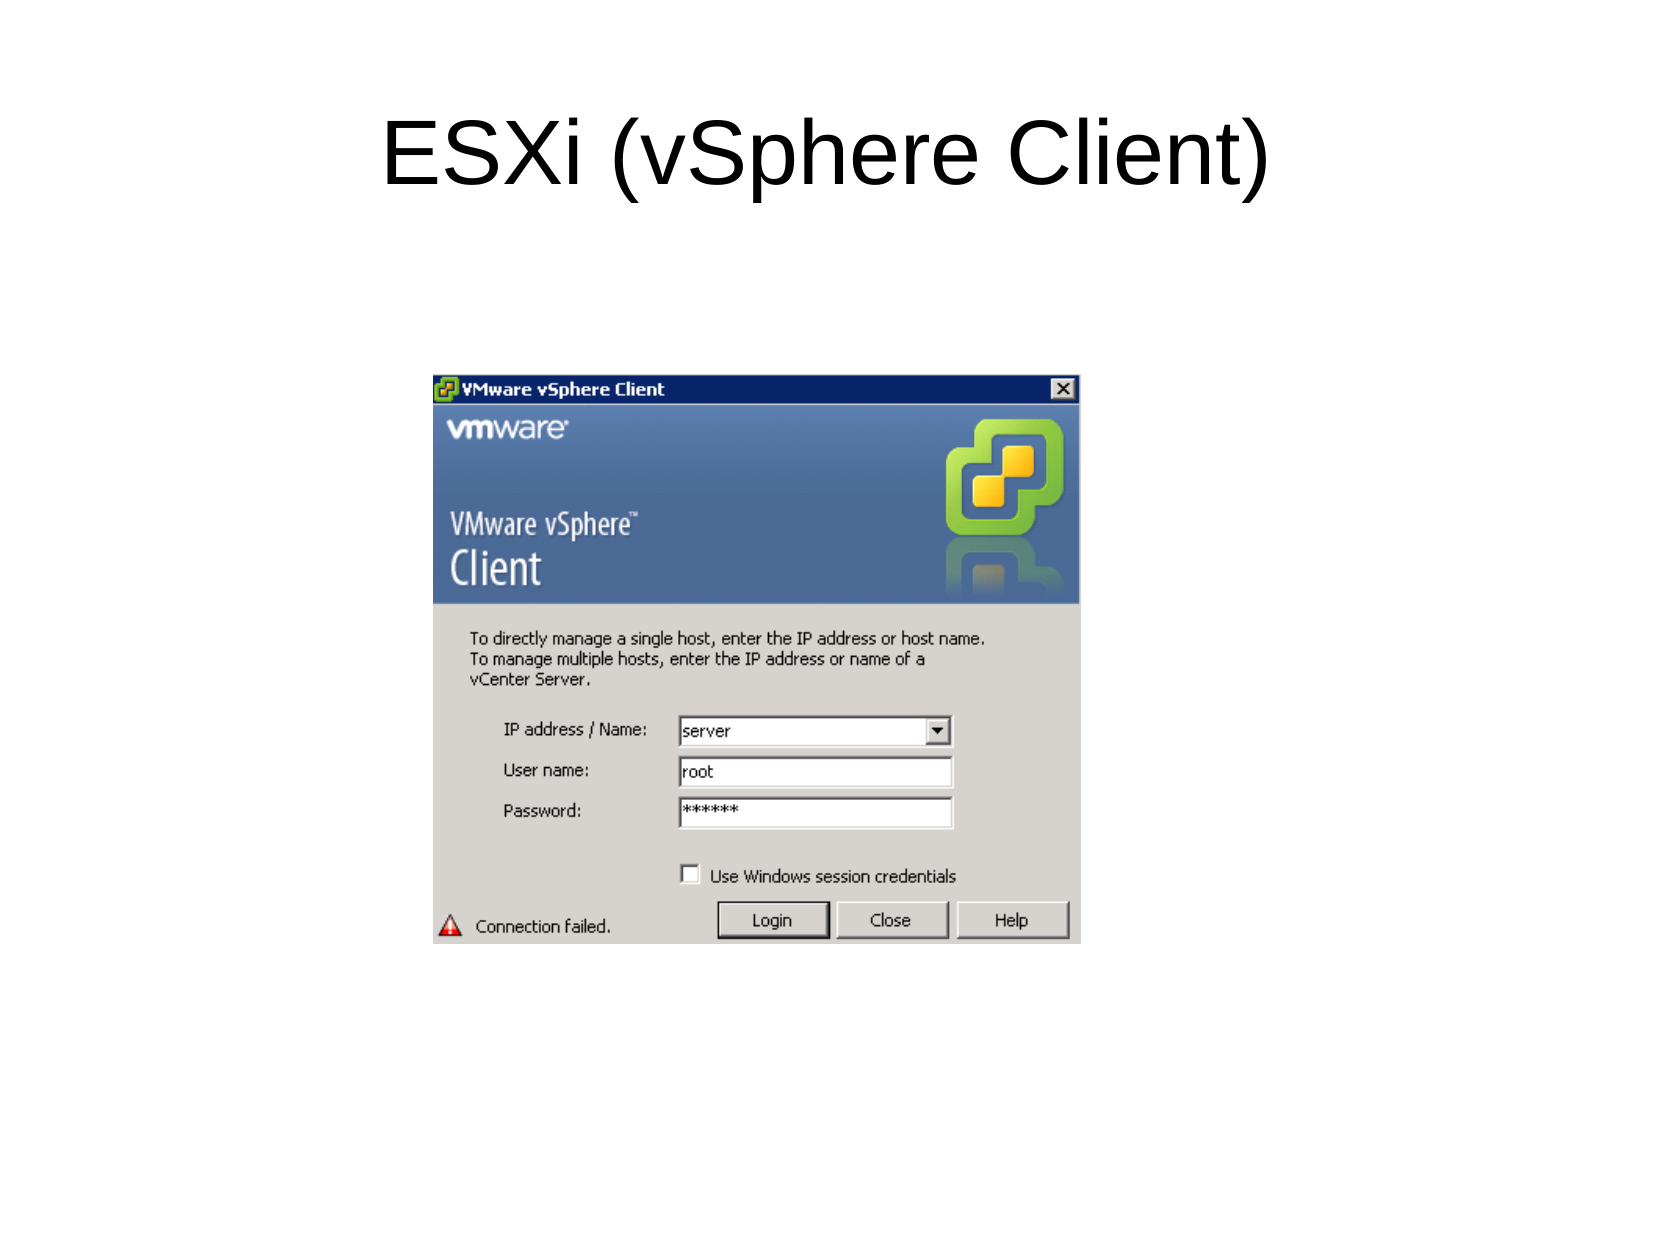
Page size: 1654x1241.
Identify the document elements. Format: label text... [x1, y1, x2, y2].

picture [433, 374, 1081, 944]
title ESXi (vSphere Client) [82, 49, 1571, 257]
